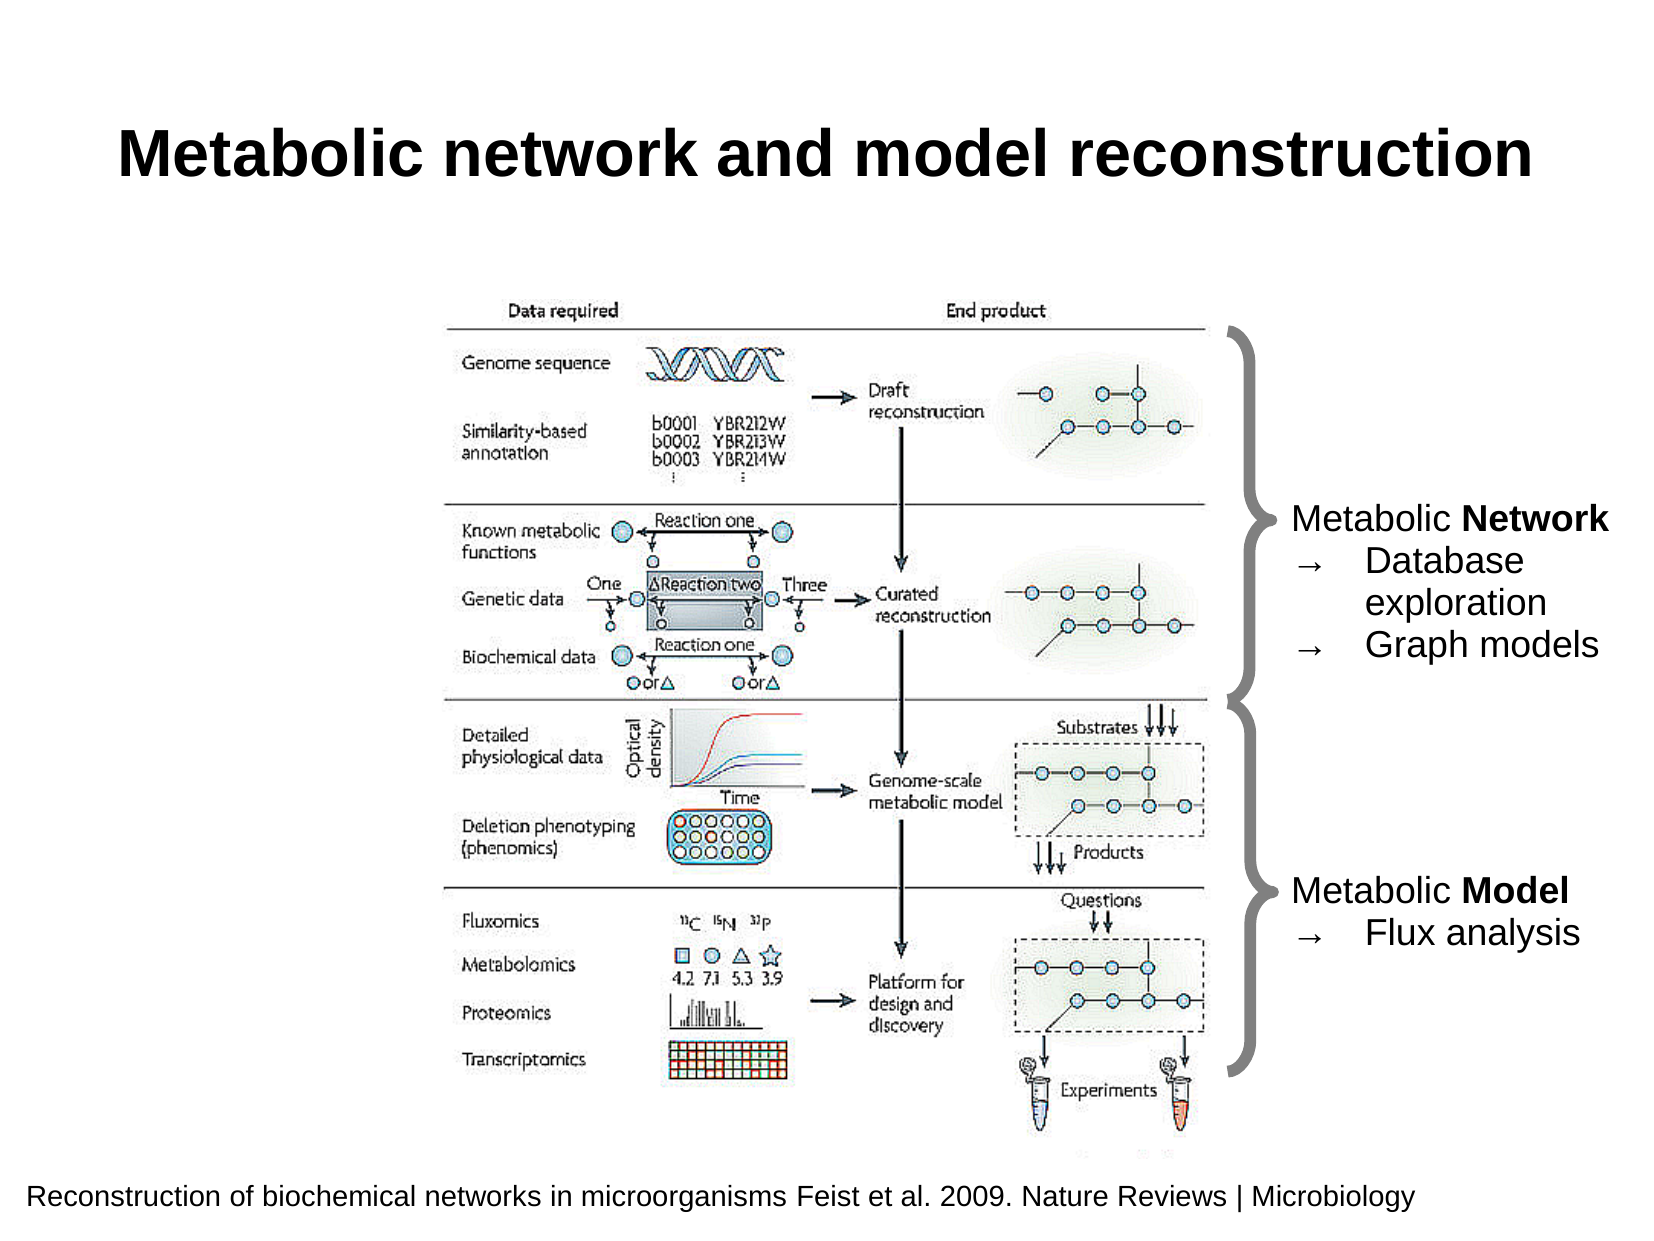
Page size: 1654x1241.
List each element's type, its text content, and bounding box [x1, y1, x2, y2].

text_box Metabolic Network → Database exploration → Graph models [1276, 489, 1625, 673]
picture [441, 299, 1212, 1159]
title Metabolic network and model reconstruction [82, 49, 1571, 257]
text_box Metabolic Model → Flux analysis [1276, 861, 1596, 961]
text_box Reconstruction of biochemical networks in microorganisms Feist et al. 2009. Nature Reviews | Microbiology [11, 1169, 1654, 1241]
